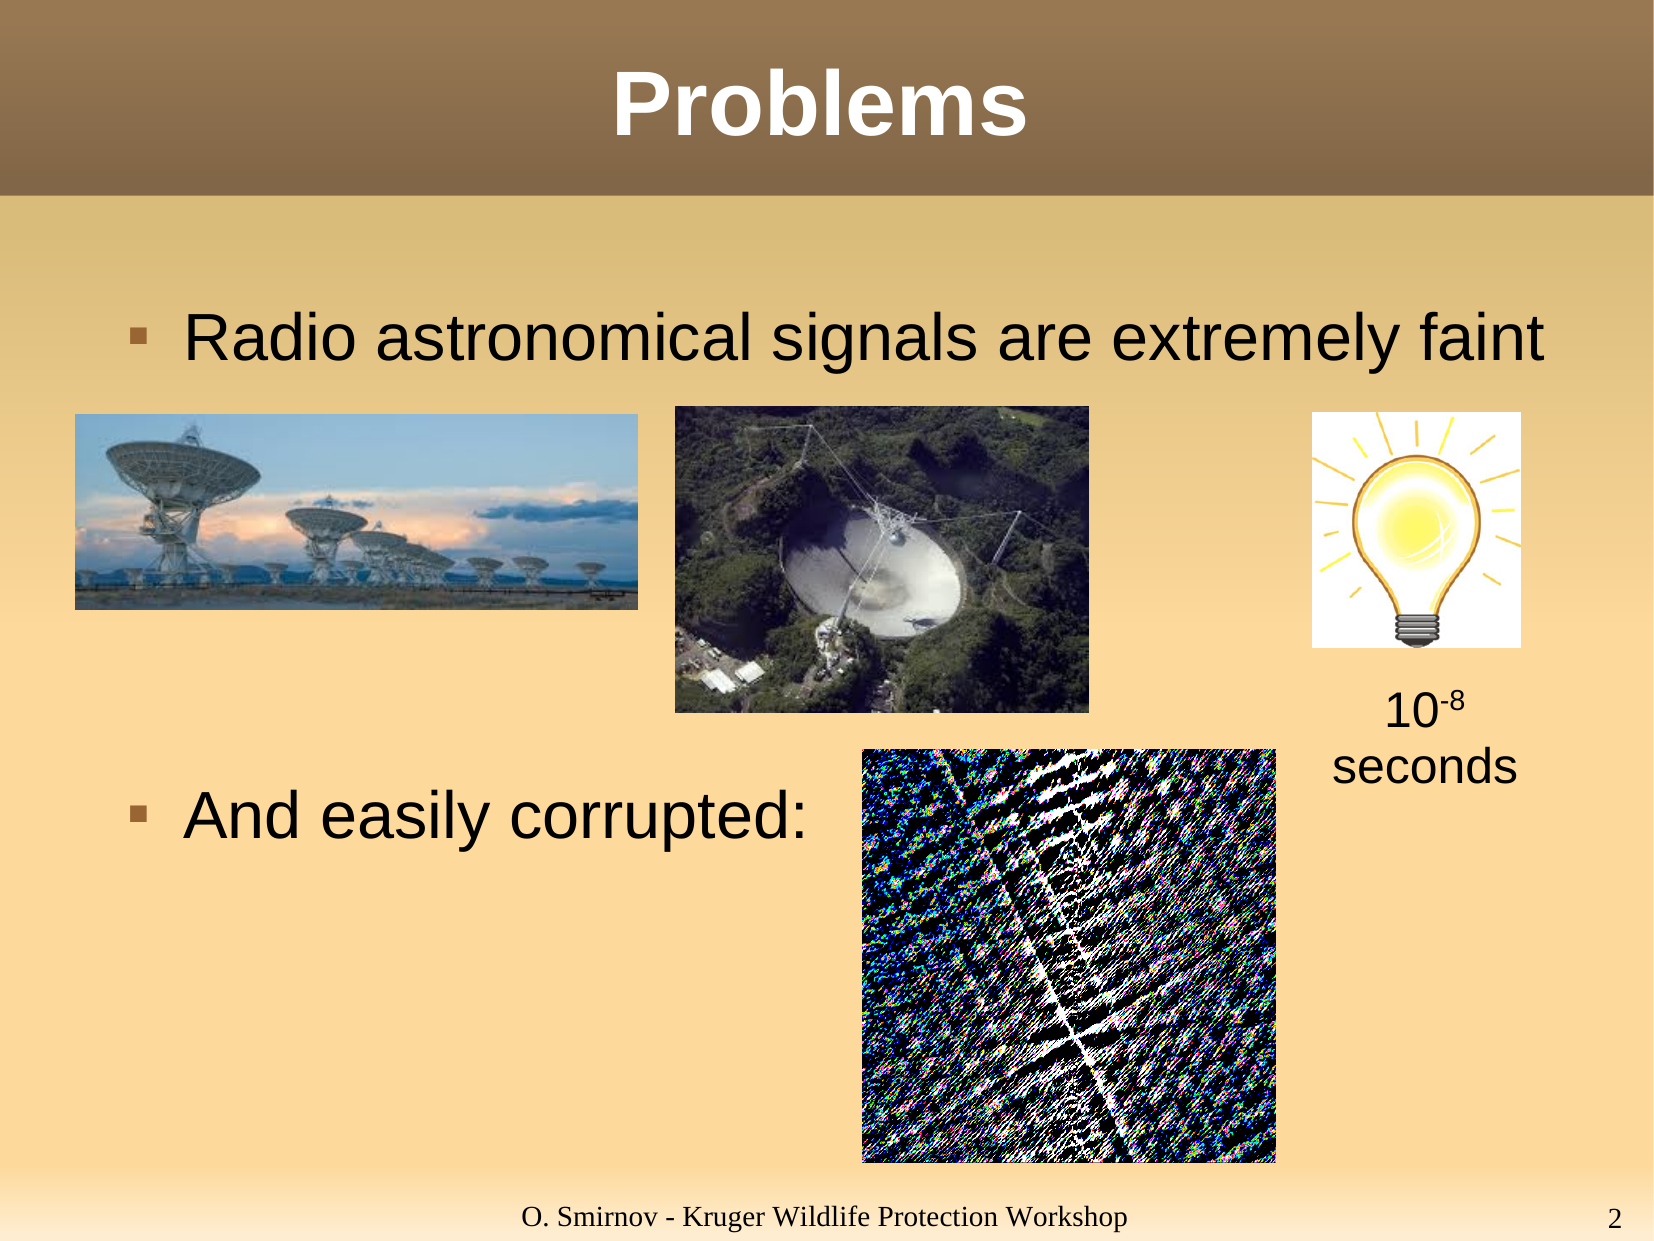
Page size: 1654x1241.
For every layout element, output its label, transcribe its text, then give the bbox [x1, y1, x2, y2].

text_box 10-8 seconds [1275, 675, 1576, 804]
list Radio astronomical signals are extremely faint And easily corrupted: [112, 300, 1601, 1119]
title Problems [76, 0, 1565, 208]
picture [0, 0, 1654, 1241]
